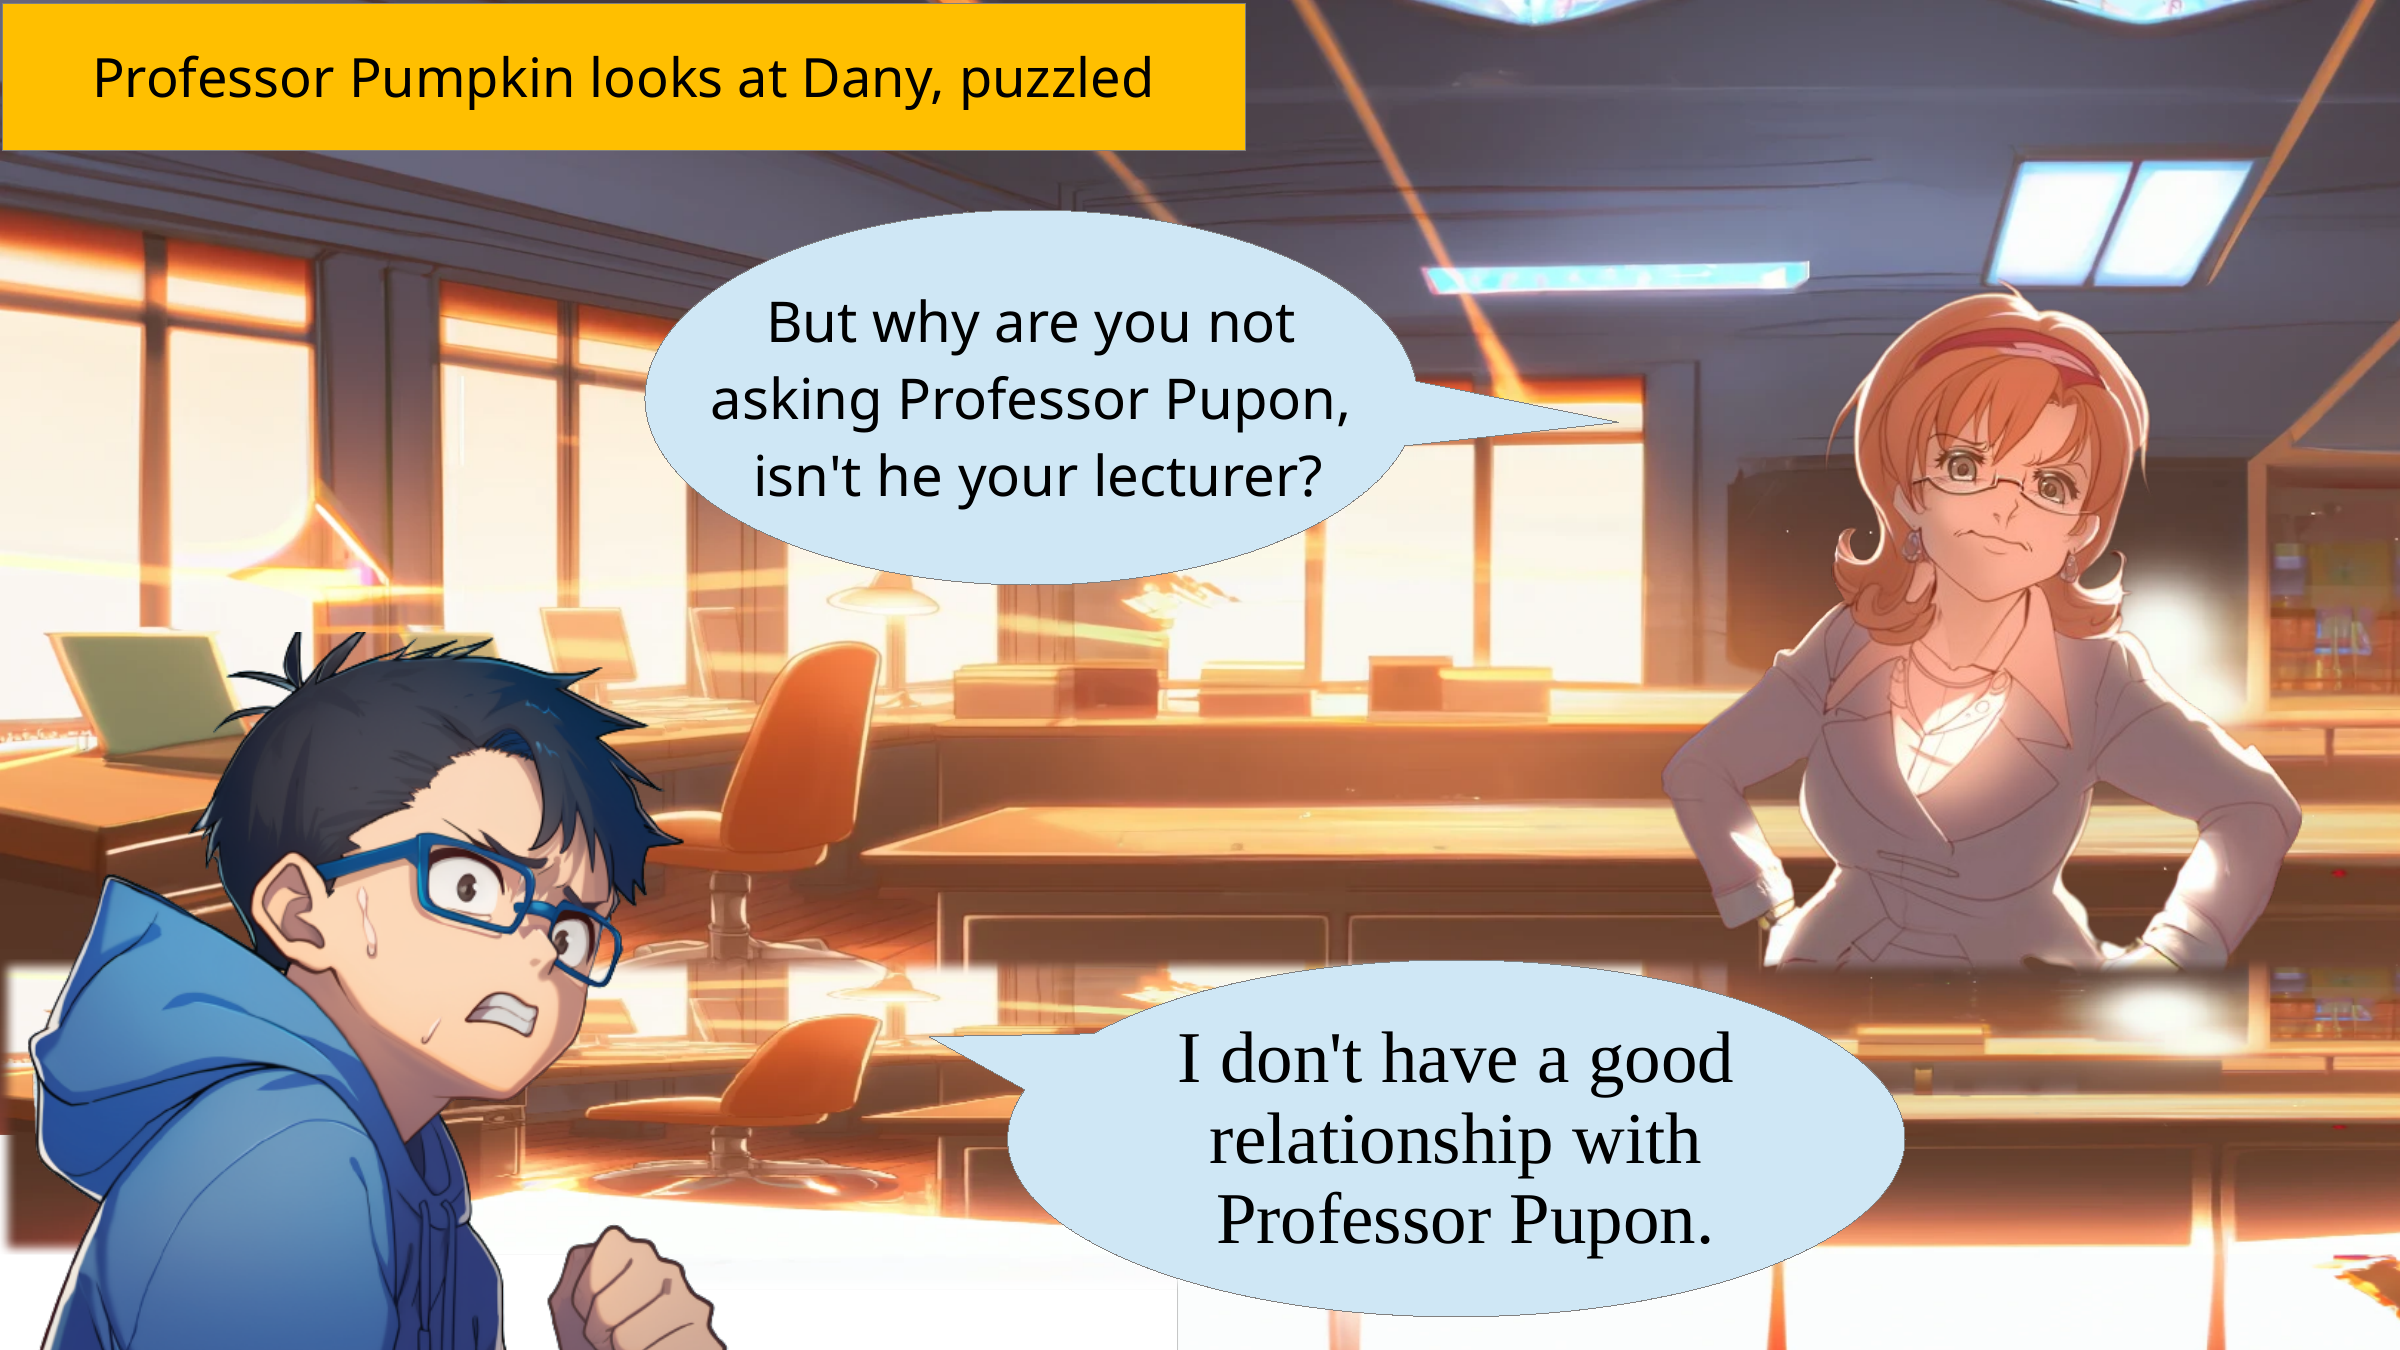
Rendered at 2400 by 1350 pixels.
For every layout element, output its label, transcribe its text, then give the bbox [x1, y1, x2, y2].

text_box But why are you not asking Professor Pupon, isn't he your lecturer? [644, 209, 1619, 586]
text_box Professor Pumpkin looks at Dany, puzzled [2, 3, 1246, 151]
text_box I don't have a good relationship with Professor Pupon. [929, 960, 1906, 1317]
picture [0, 0, 2400, 1350]
